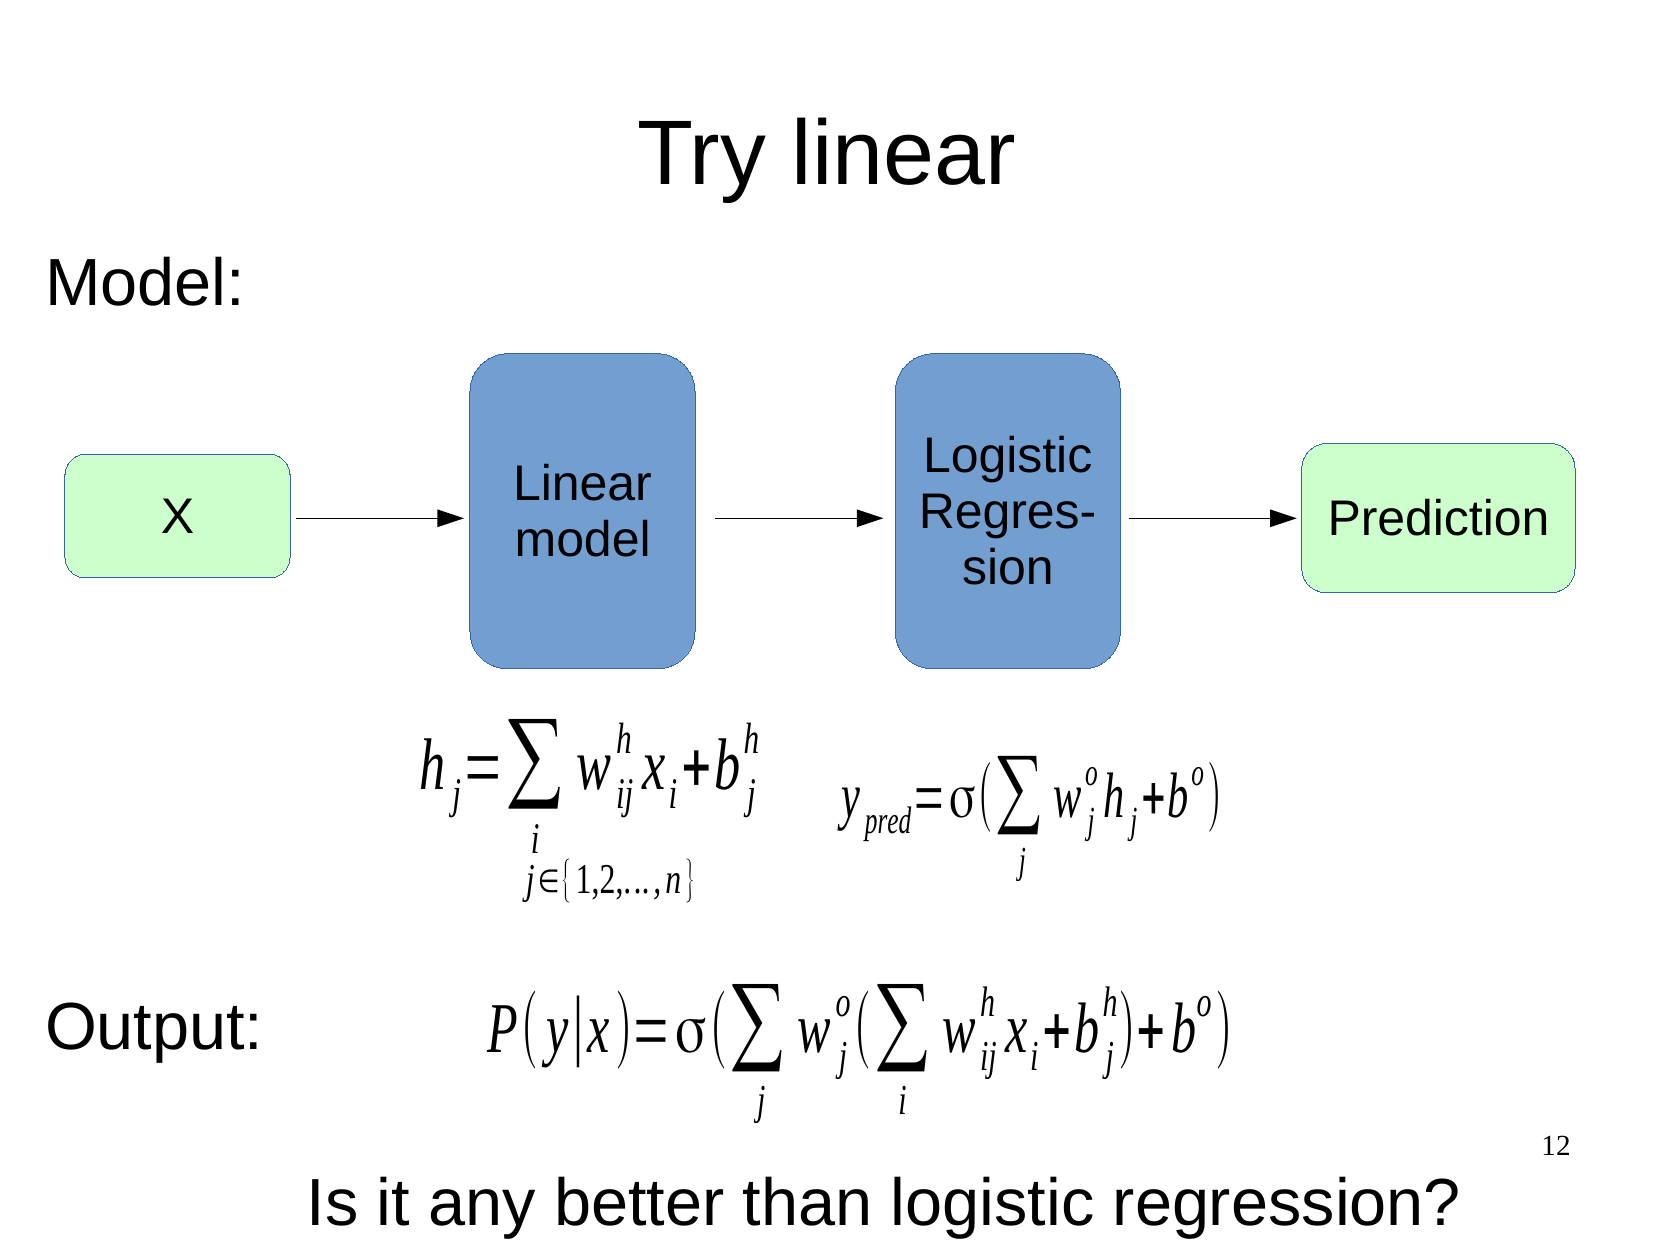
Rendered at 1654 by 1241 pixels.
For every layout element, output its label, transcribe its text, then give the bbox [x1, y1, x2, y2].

chart [471, 976, 1245, 1124]
text_box Logistic Regres- sion [895, 353, 1121, 669]
text_box Model: [45, 230, 676, 334]
chart [406, 711, 772, 906]
title Try linear [82, 49, 1571, 257]
text_box Output: [45, 989, 366, 1065]
text_box Linear model [469, 353, 696, 669]
text_box Prediction [1301, 443, 1576, 593]
chart [825, 748, 1232, 881]
text_box X [64, 454, 291, 578]
text_box Is it any better than logistic regression? [306, 1165, 1537, 1241]
